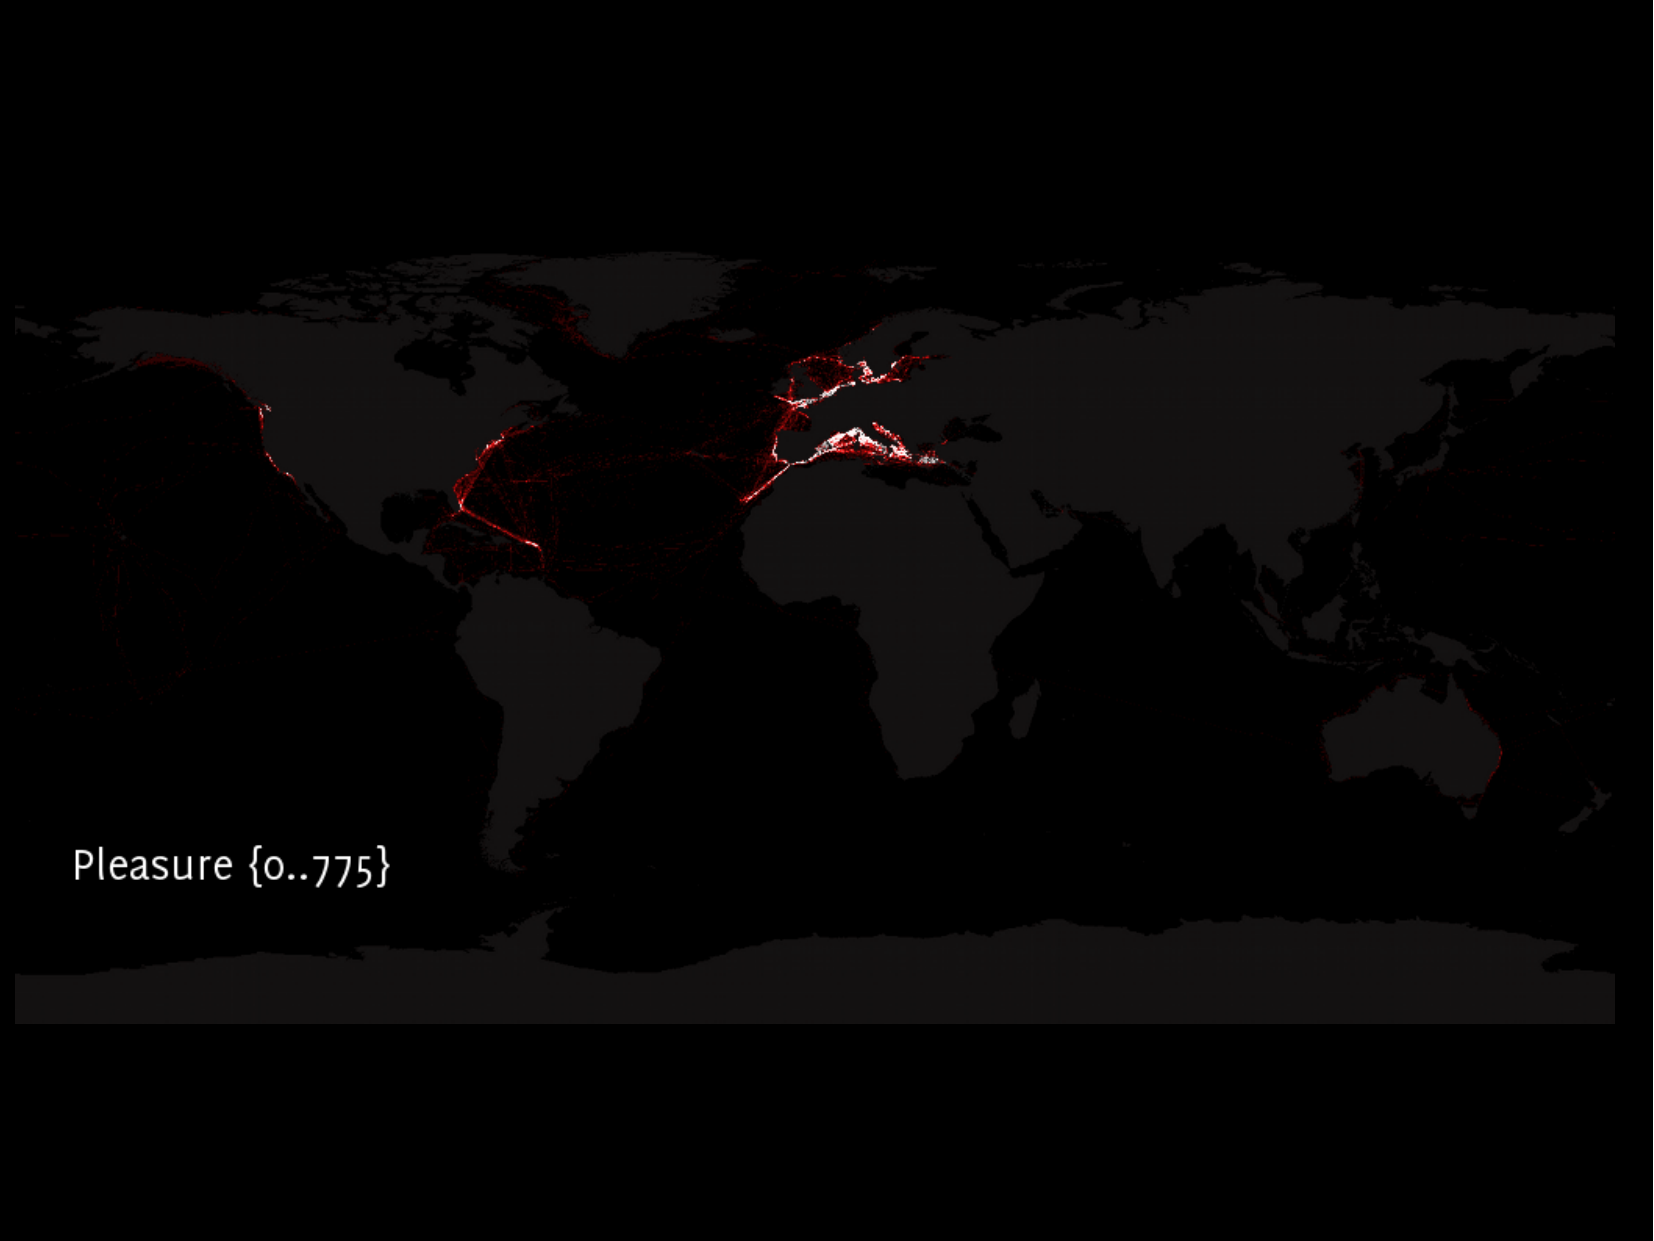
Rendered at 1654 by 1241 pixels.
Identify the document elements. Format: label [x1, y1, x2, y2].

picture [15, 224, 1615, 1024]
